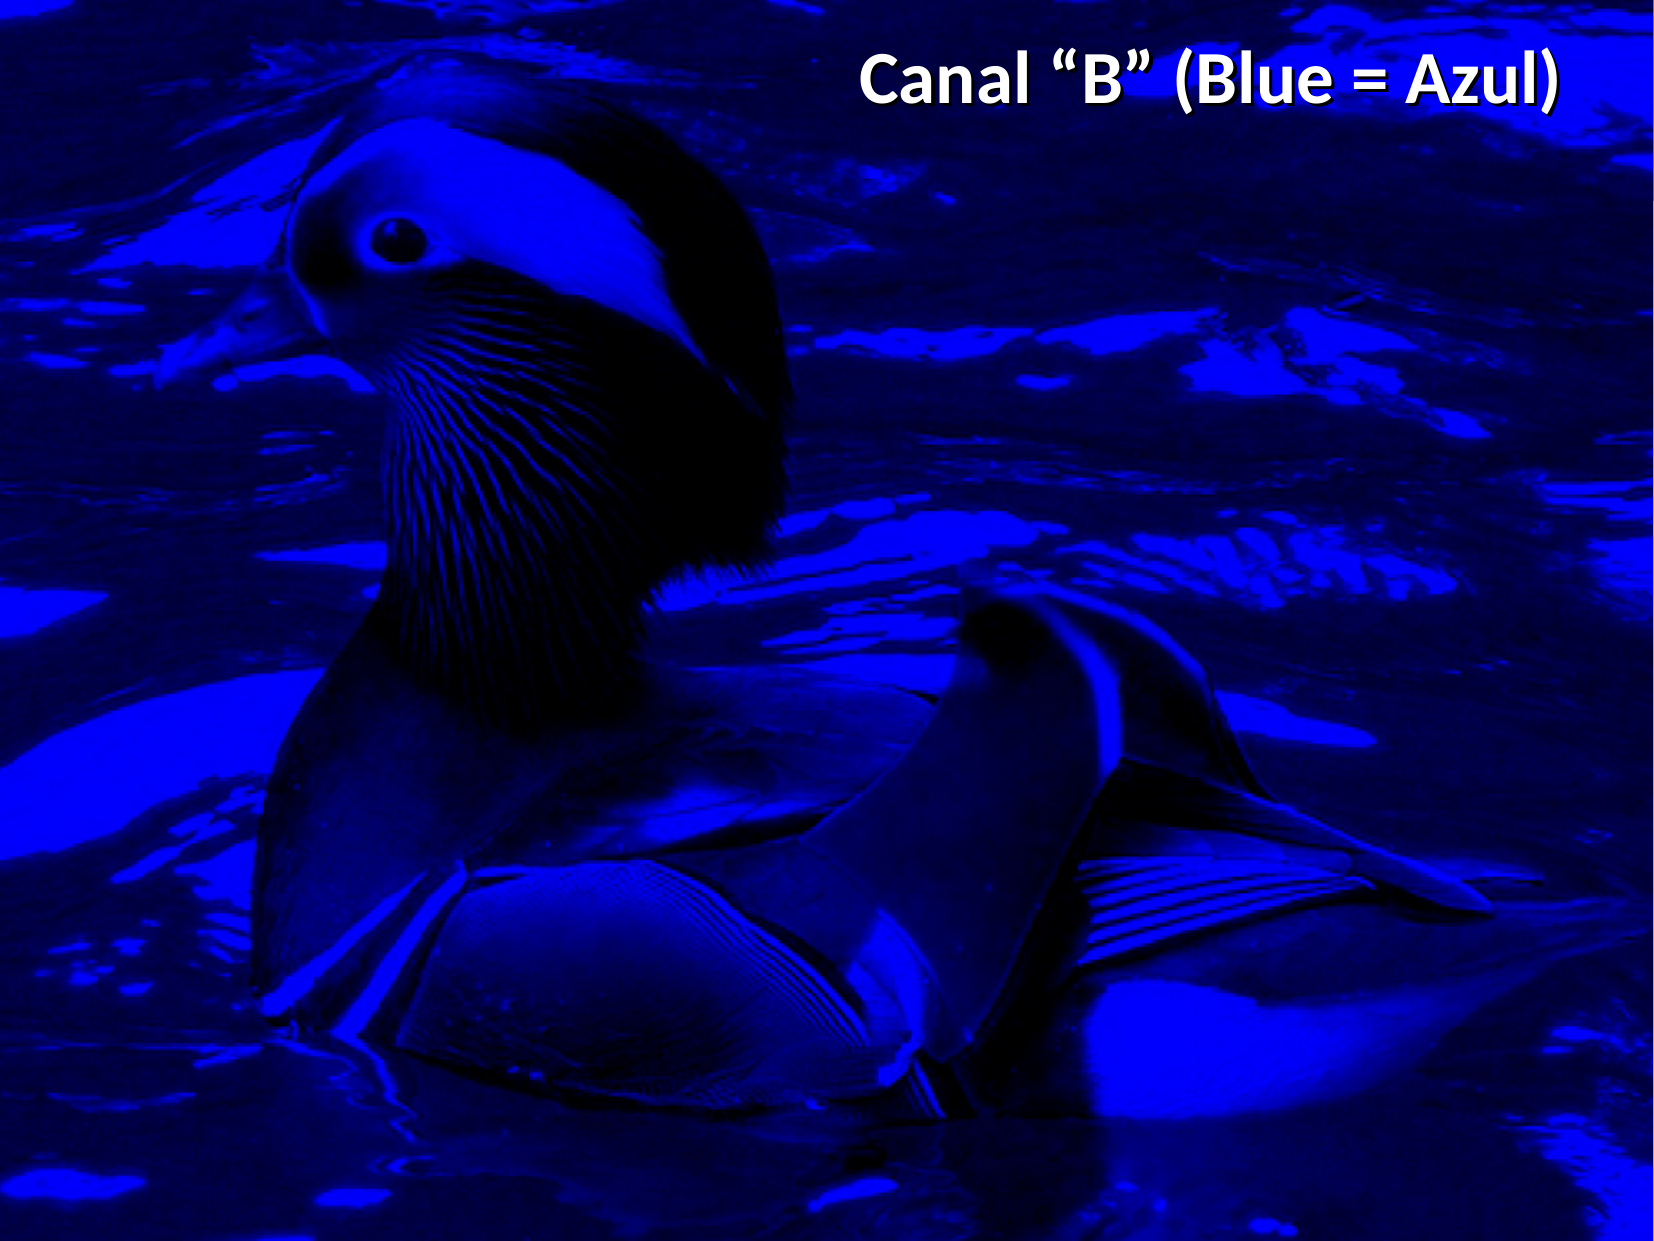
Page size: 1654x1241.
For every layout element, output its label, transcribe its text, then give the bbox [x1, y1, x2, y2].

picture [0, 0, 1654, 1241]
title Canal “B” (Blue = Azul) [75, 19, 1564, 151]
